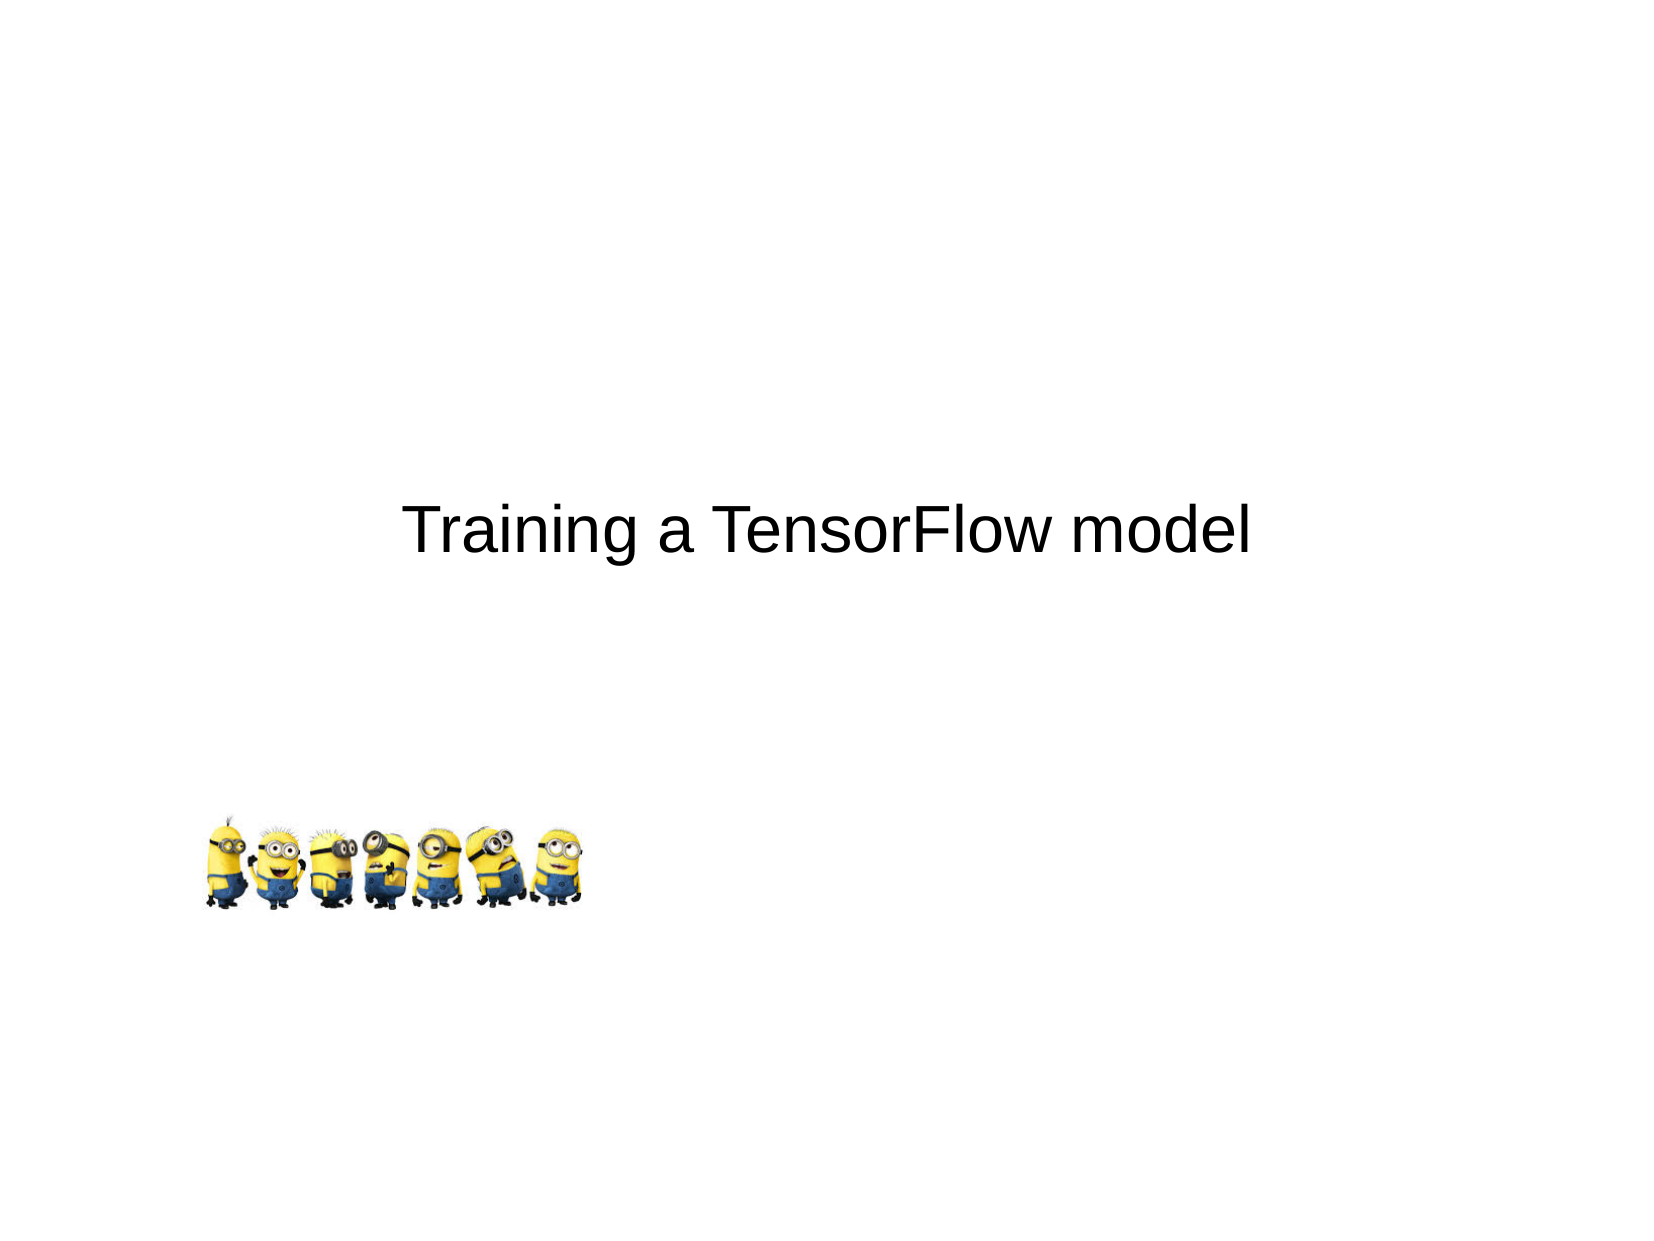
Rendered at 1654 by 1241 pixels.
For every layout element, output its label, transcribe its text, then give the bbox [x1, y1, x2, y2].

picture [202, 797, 586, 931]
subtitle Training a TensorFlow model [82, 49, 1571, 1010]
